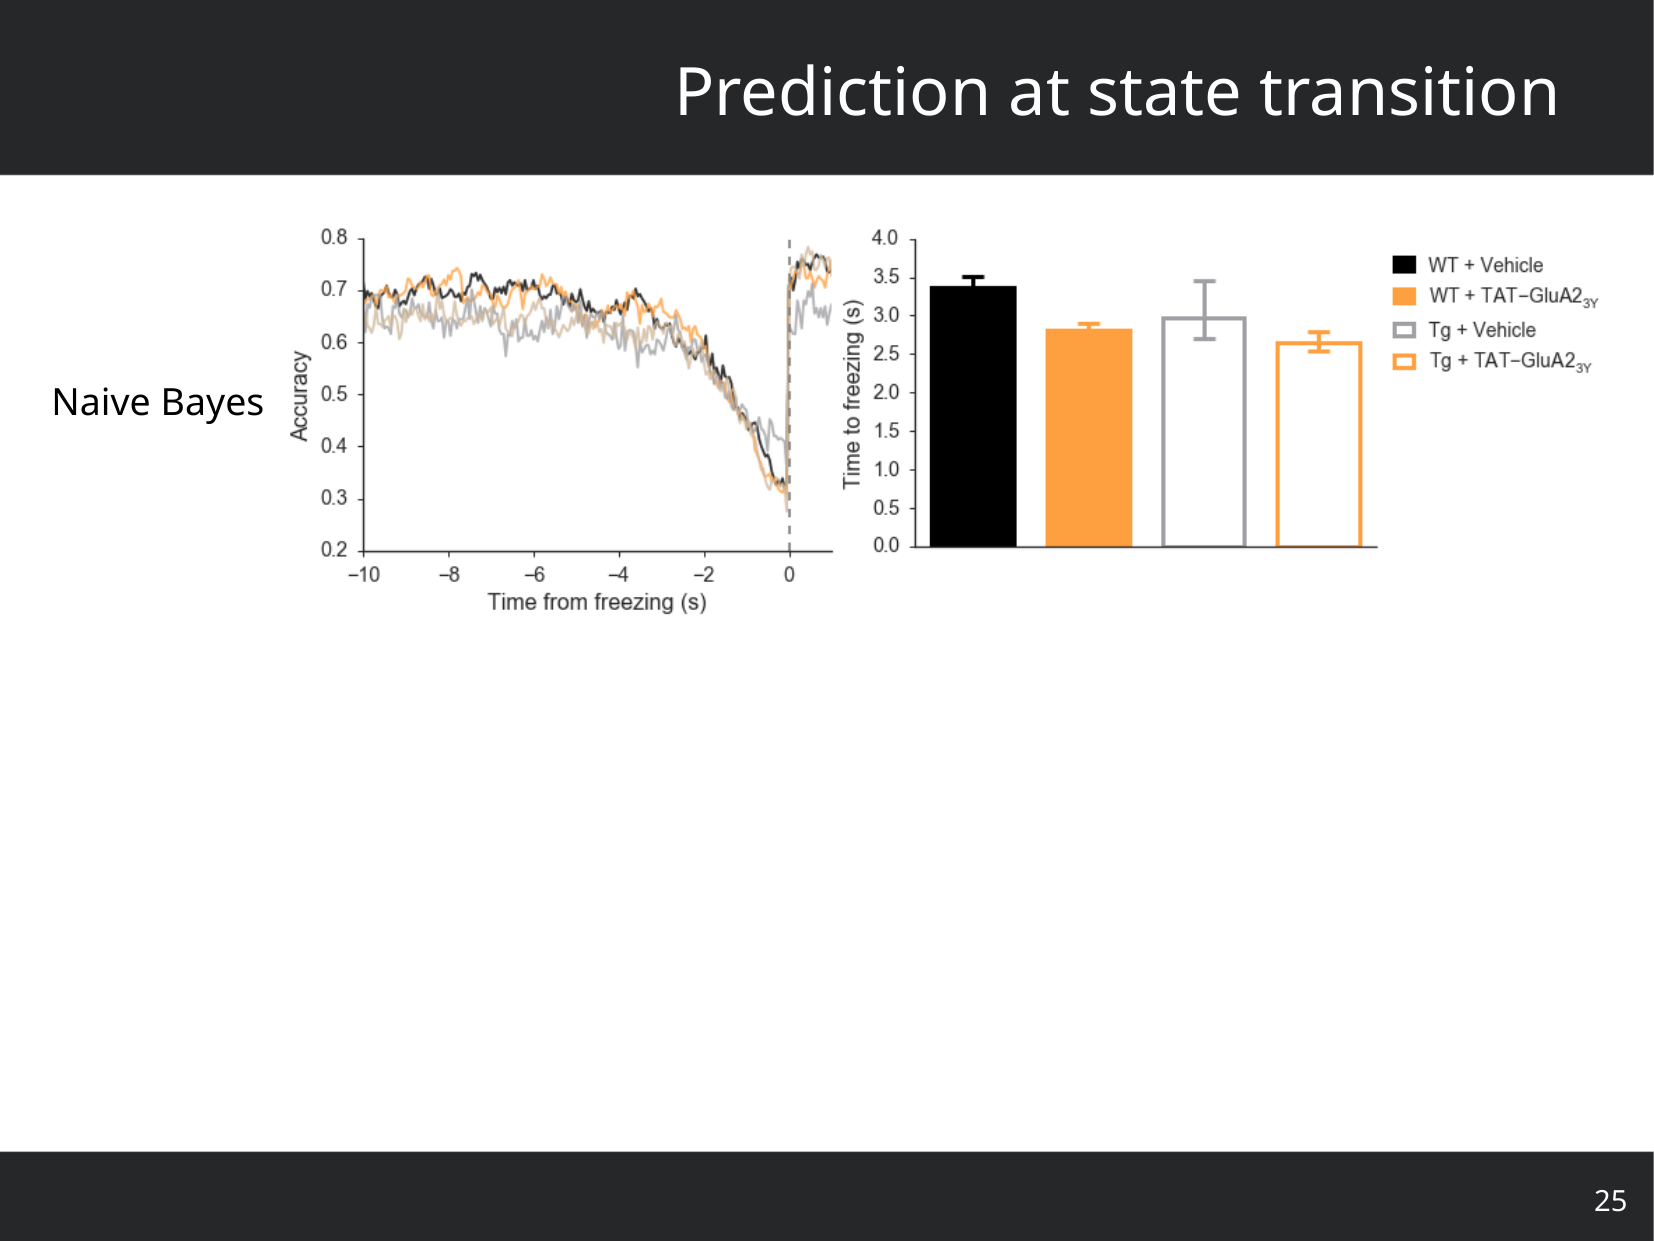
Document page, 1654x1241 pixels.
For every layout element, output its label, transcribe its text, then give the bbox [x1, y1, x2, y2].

text_box Prediction at state transition [88, 36, 1577, 134]
picture [0, 0, 1654, 1241]
text_box Naive Bayes [0, 368, 282, 471]
